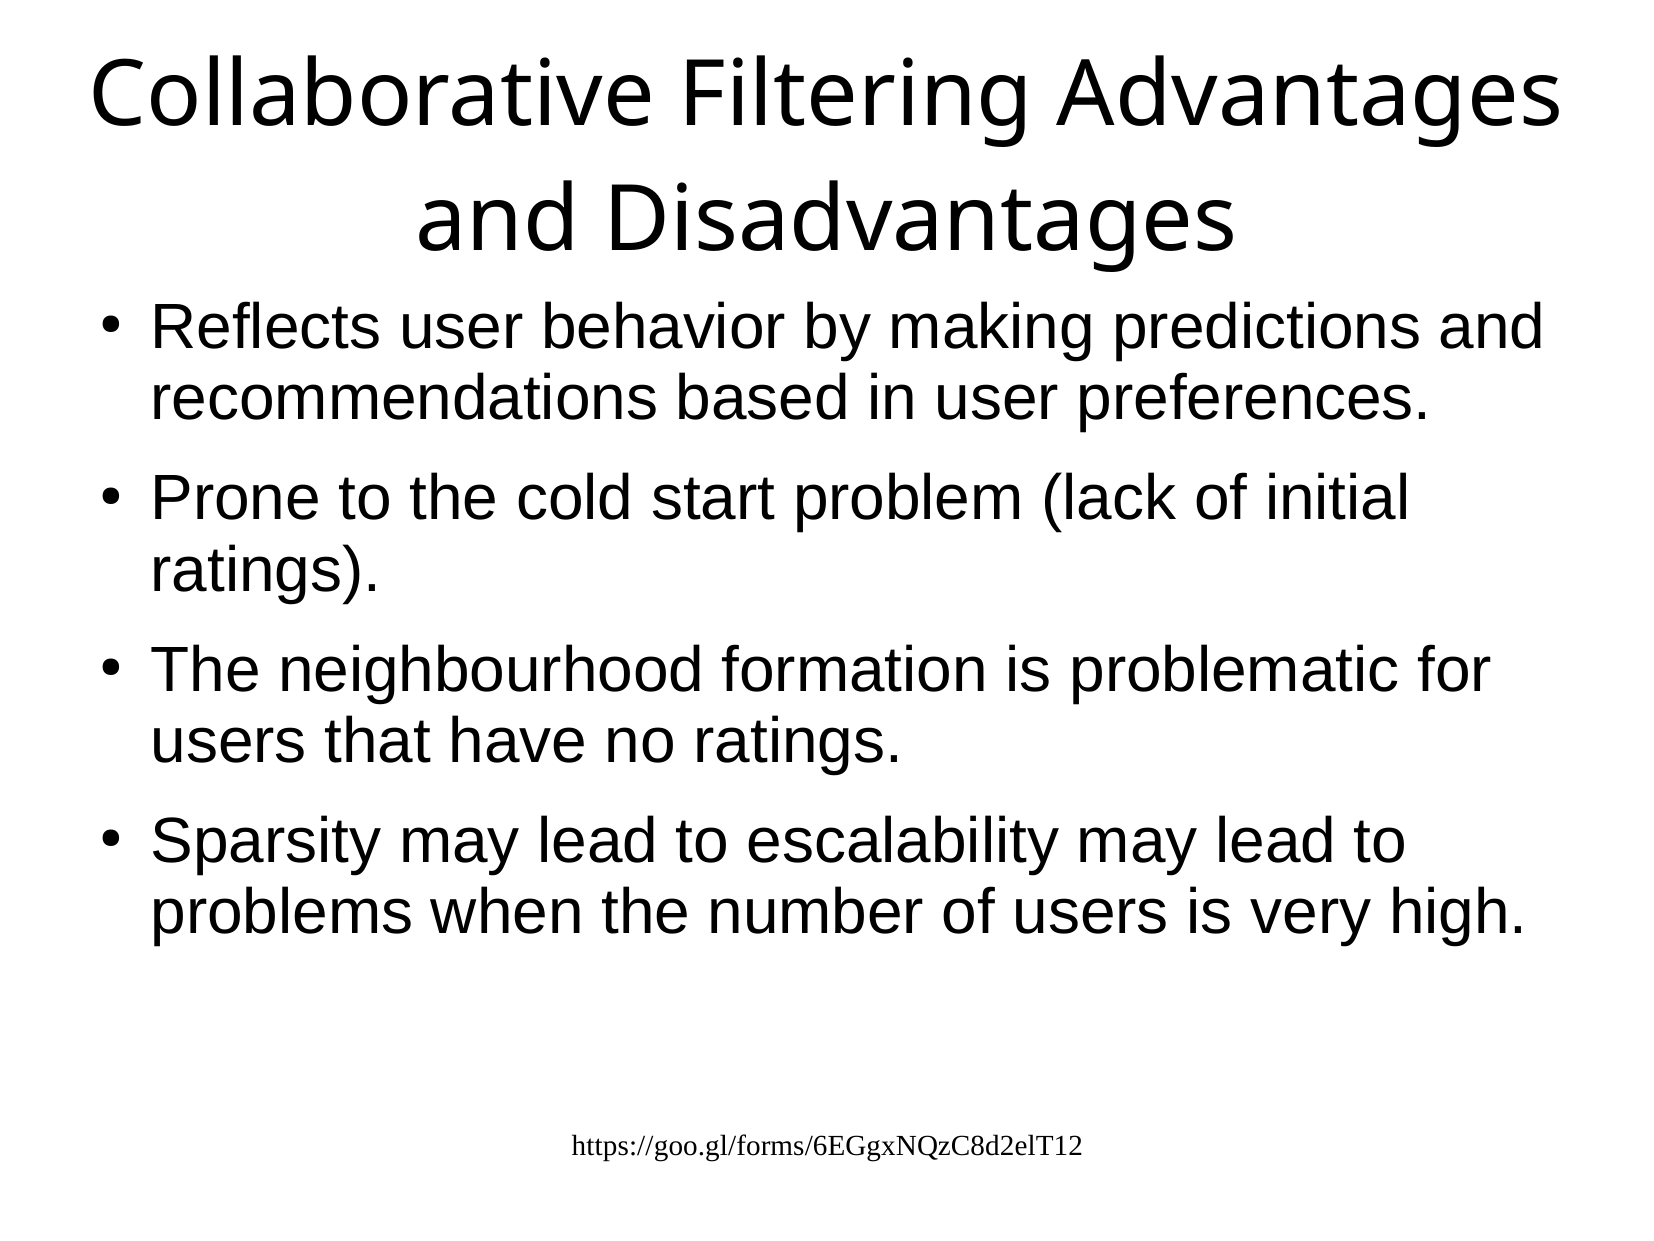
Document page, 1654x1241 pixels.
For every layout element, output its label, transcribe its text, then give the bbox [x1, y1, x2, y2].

list Reflects user behavior by making predictions and recommendations based in user preferences. Prone to the cold start problem (lack of initial ratings). The neighbourhood formation is problematic for users that have no ratings. Sparsity may lead to escalability may lead to problems when the number of users is very high. [82, 290, 1571, 1010]
title Collaborative Filtering Advantages and Disadvantages [82, 49, 1571, 257]
